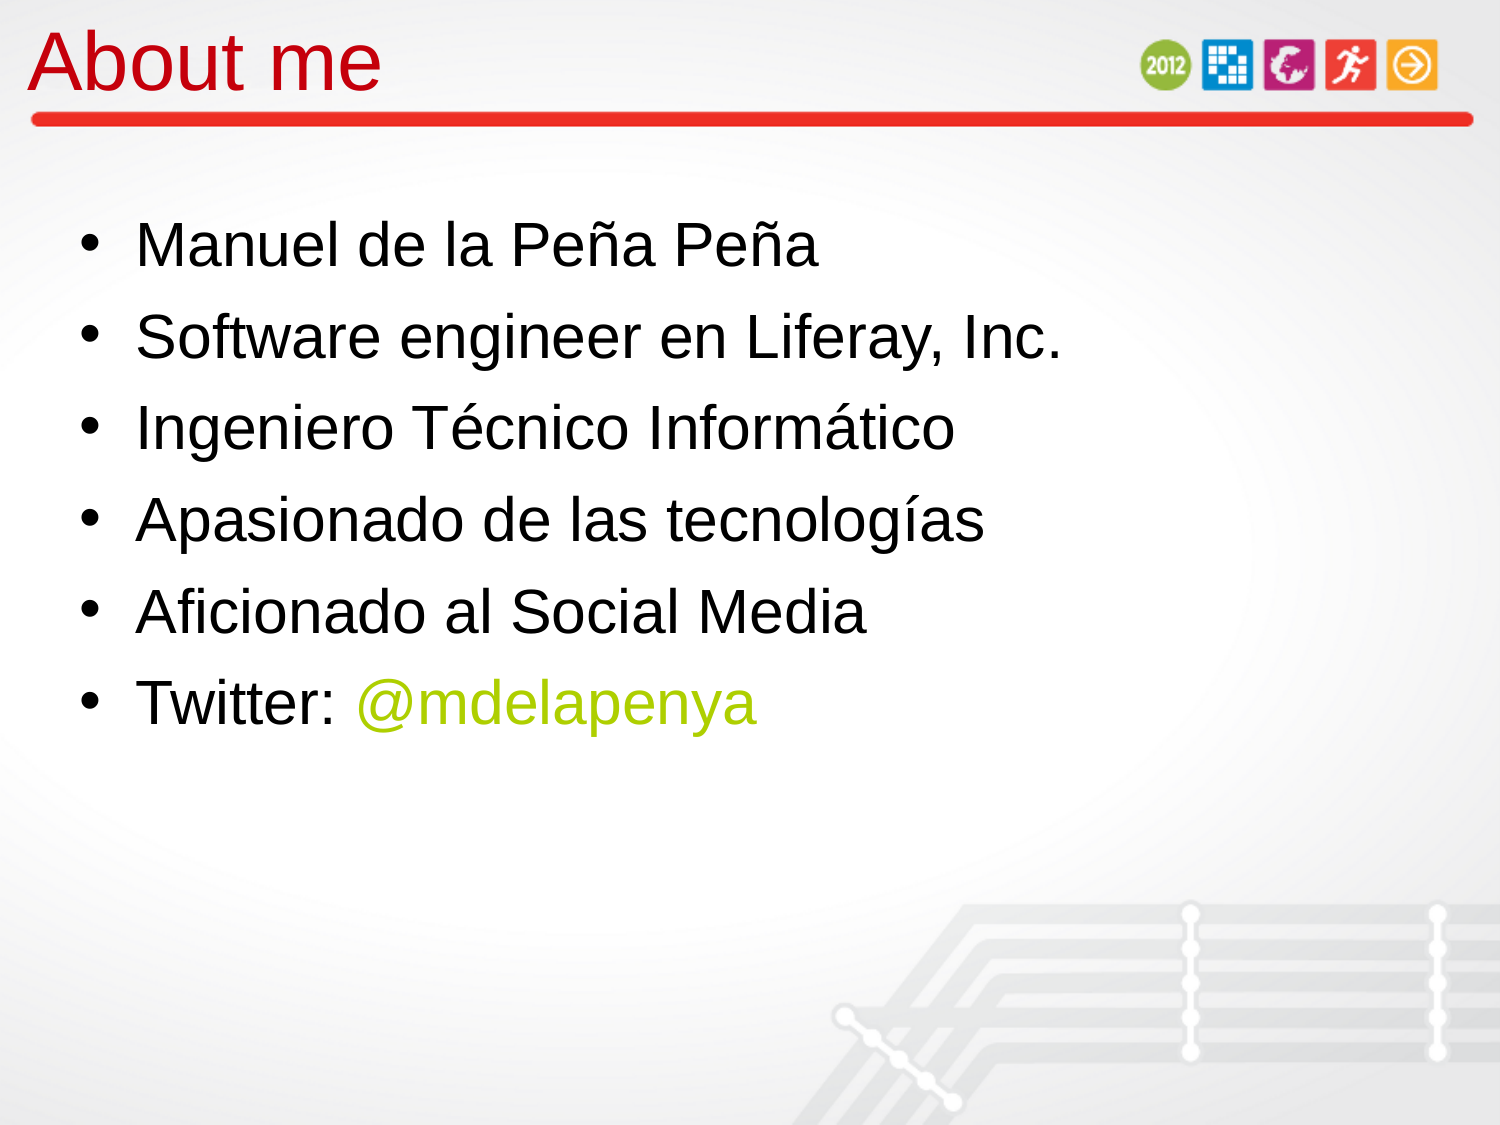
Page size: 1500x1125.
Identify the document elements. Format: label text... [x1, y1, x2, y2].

list Manuel de la Peña Peña Software engineer en Liferay, Inc. Ingeniero Técnico Informático Apasionado de las tecnologías Aficionado al Social Media Twitter: @mdelapenya [64, 189, 1465, 1088]
title About me [12, 0, 976, 121]
picture [0, 0, 1500, 1125]
